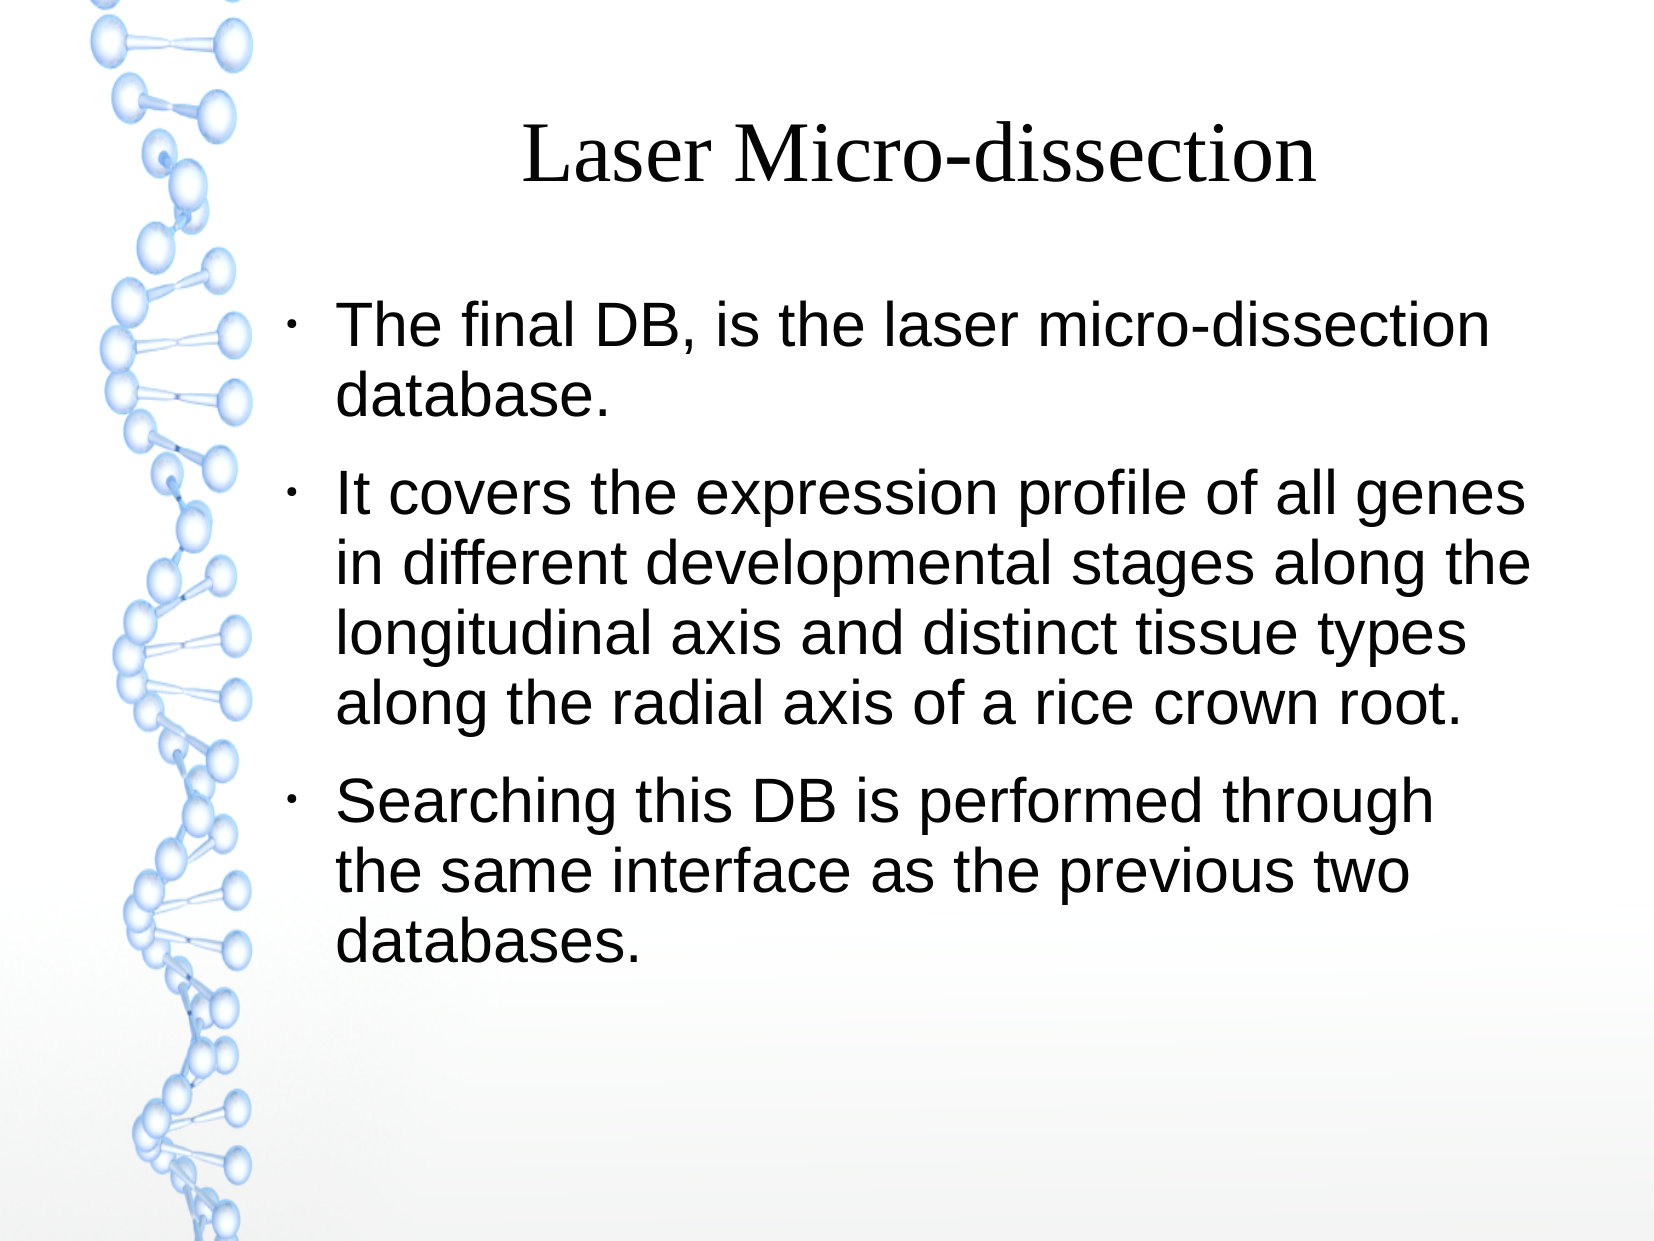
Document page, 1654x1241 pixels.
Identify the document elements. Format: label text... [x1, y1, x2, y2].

picture [0, 0, 1654, 1241]
list The final DB, is the laser micro-dissection database. It covers the expression profile of all genes in different developmental stages along the longitudinal axis and distinct tissue types along the radial axis of a rice crown root. Searching this DB is performed through the same interface as the previous two databases. [269, 290, 1538, 1010]
title Laser Micro-dissection [269, 49, 1571, 257]
